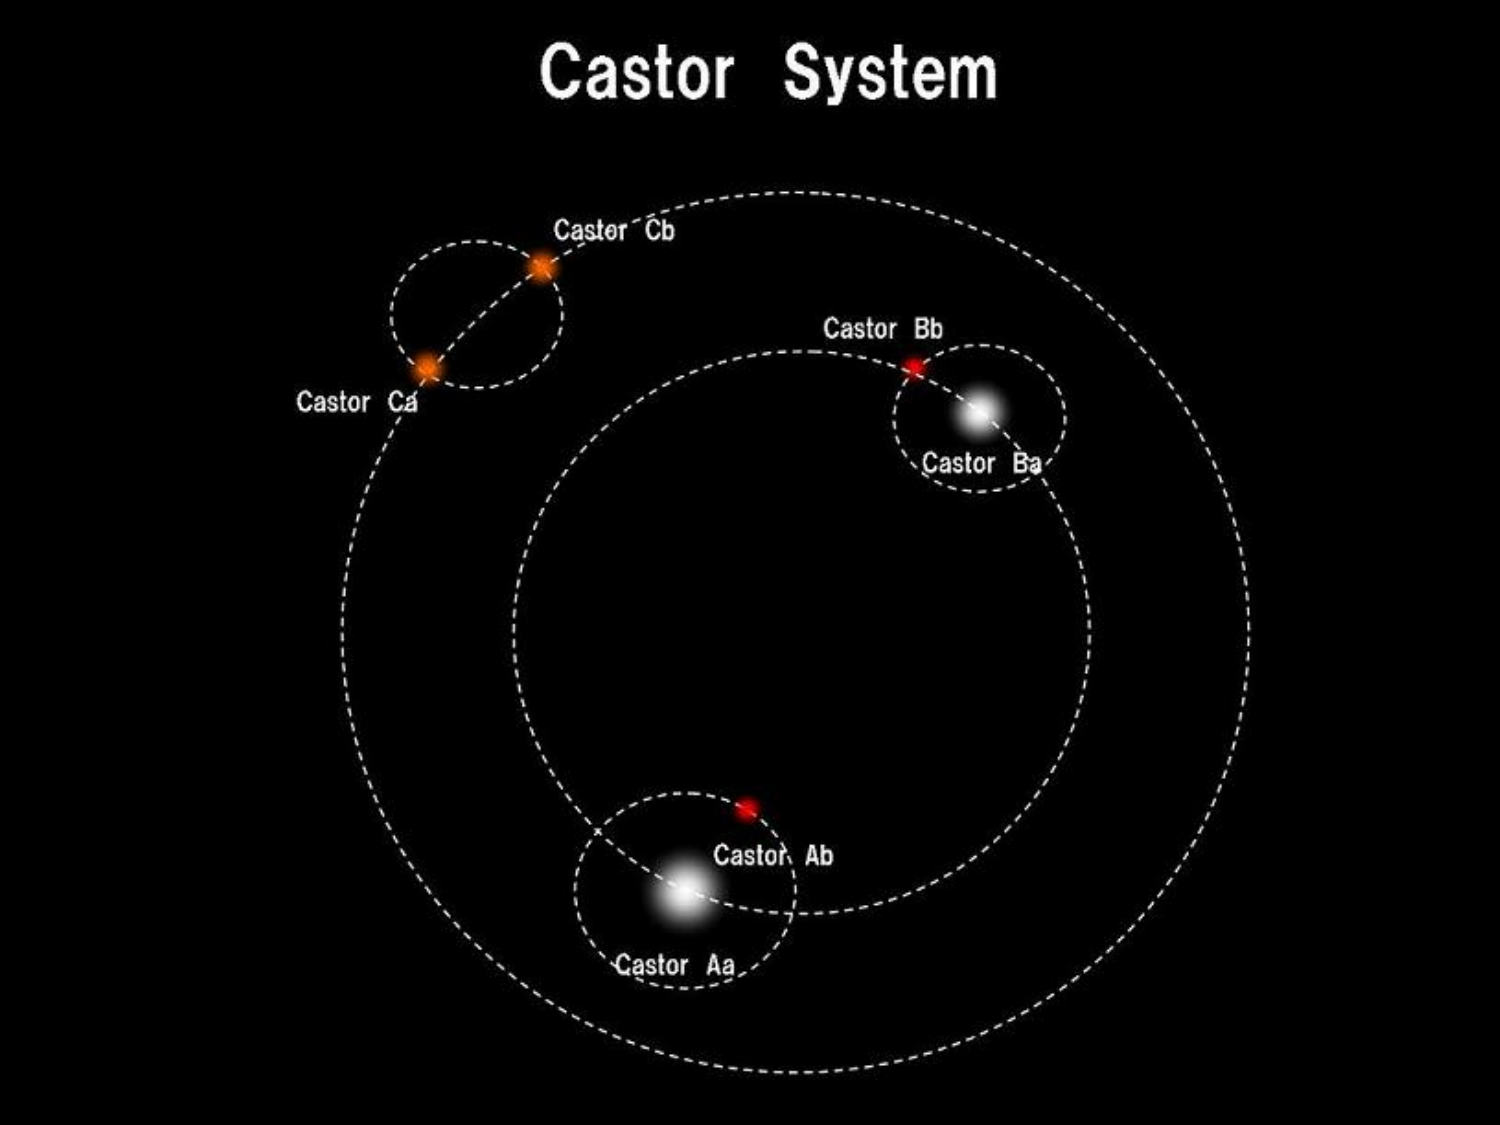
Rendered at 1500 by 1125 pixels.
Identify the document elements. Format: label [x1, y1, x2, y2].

picture [162, 0, 1338, 1088]
